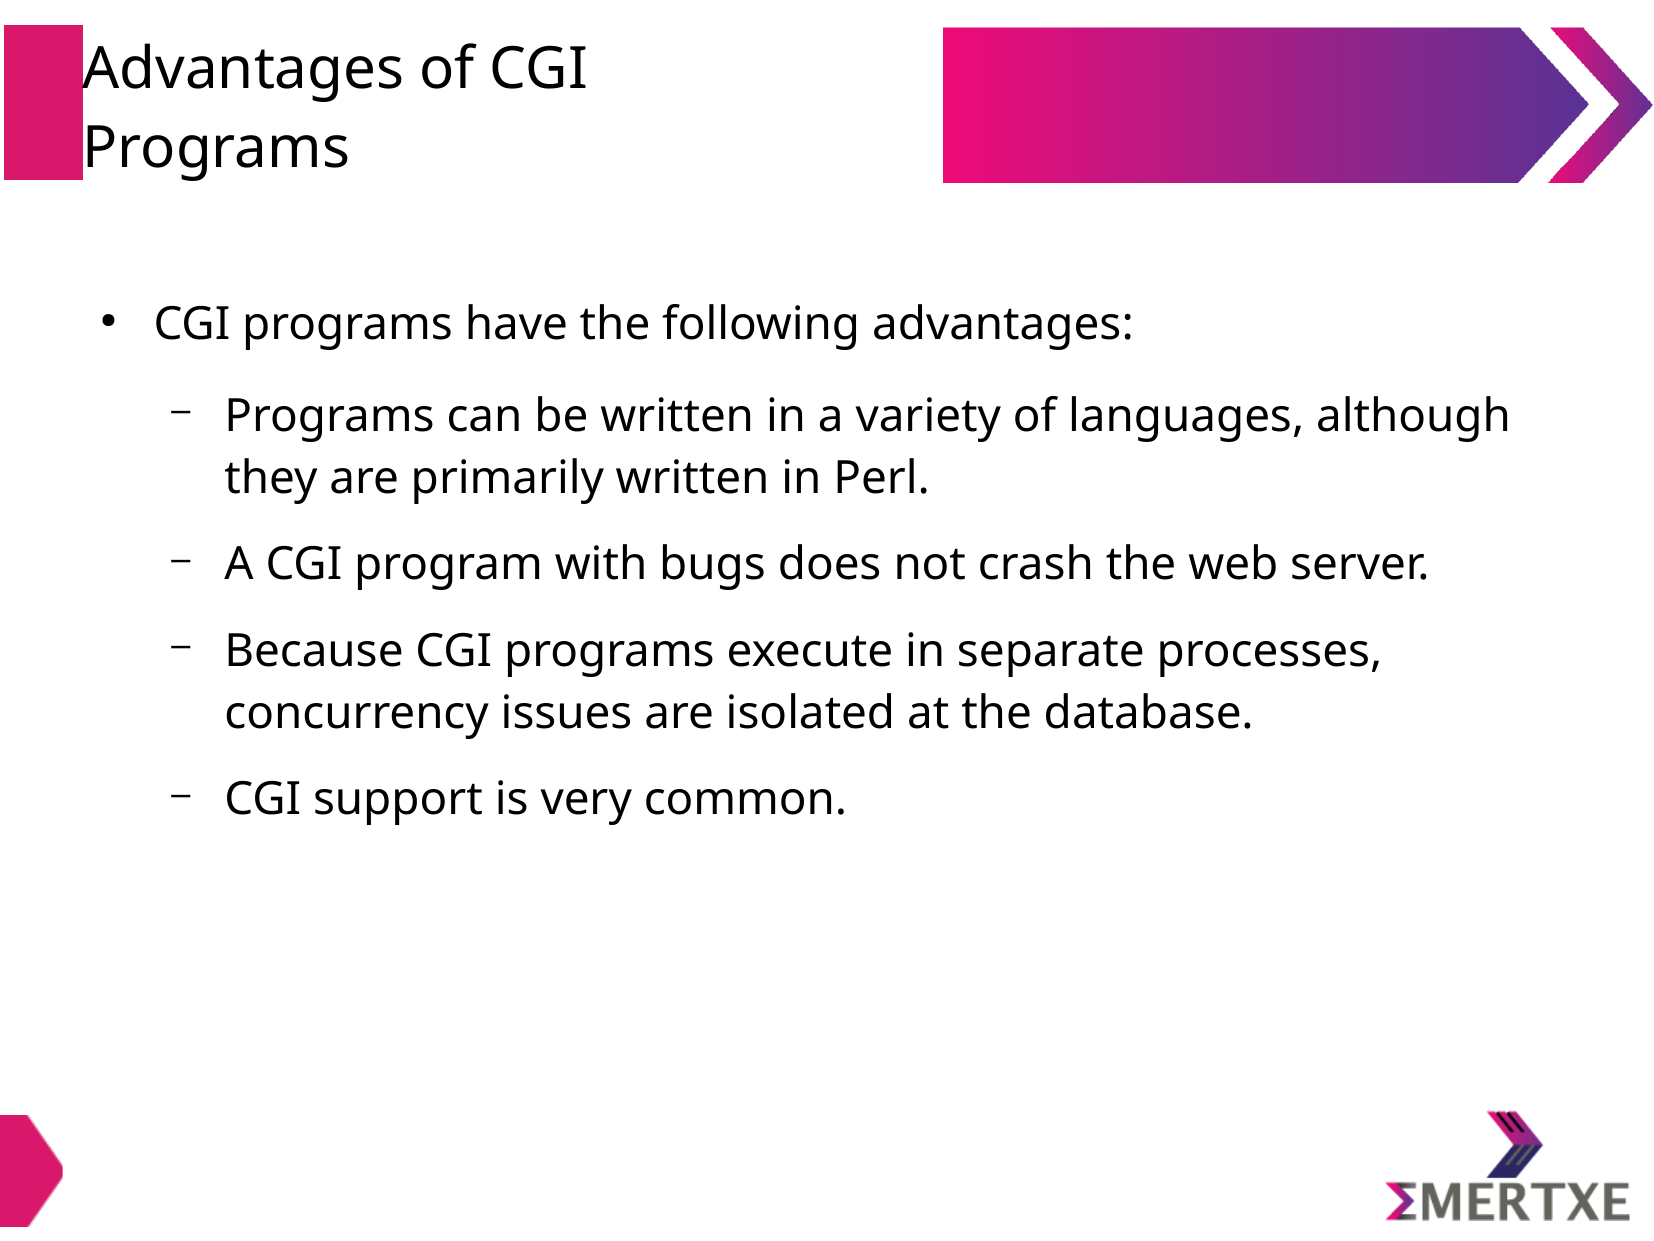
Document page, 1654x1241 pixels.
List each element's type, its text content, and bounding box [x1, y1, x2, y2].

title Advantages of CGI Programs [82, 2, 1571, 210]
picture [1385, 1107, 1631, 1221]
list CGI programs have the following advantages: Programs can be written in a variety of languages, although they are primarily written in Perl. A CGI program with bugs does not crash the web server. Because CGI programs execute in separate processes, concurrency issues are isolated at the database. CGI support is very common. [82, 290, 1571, 1010]
picture [1571, 27, 1653, 183]
